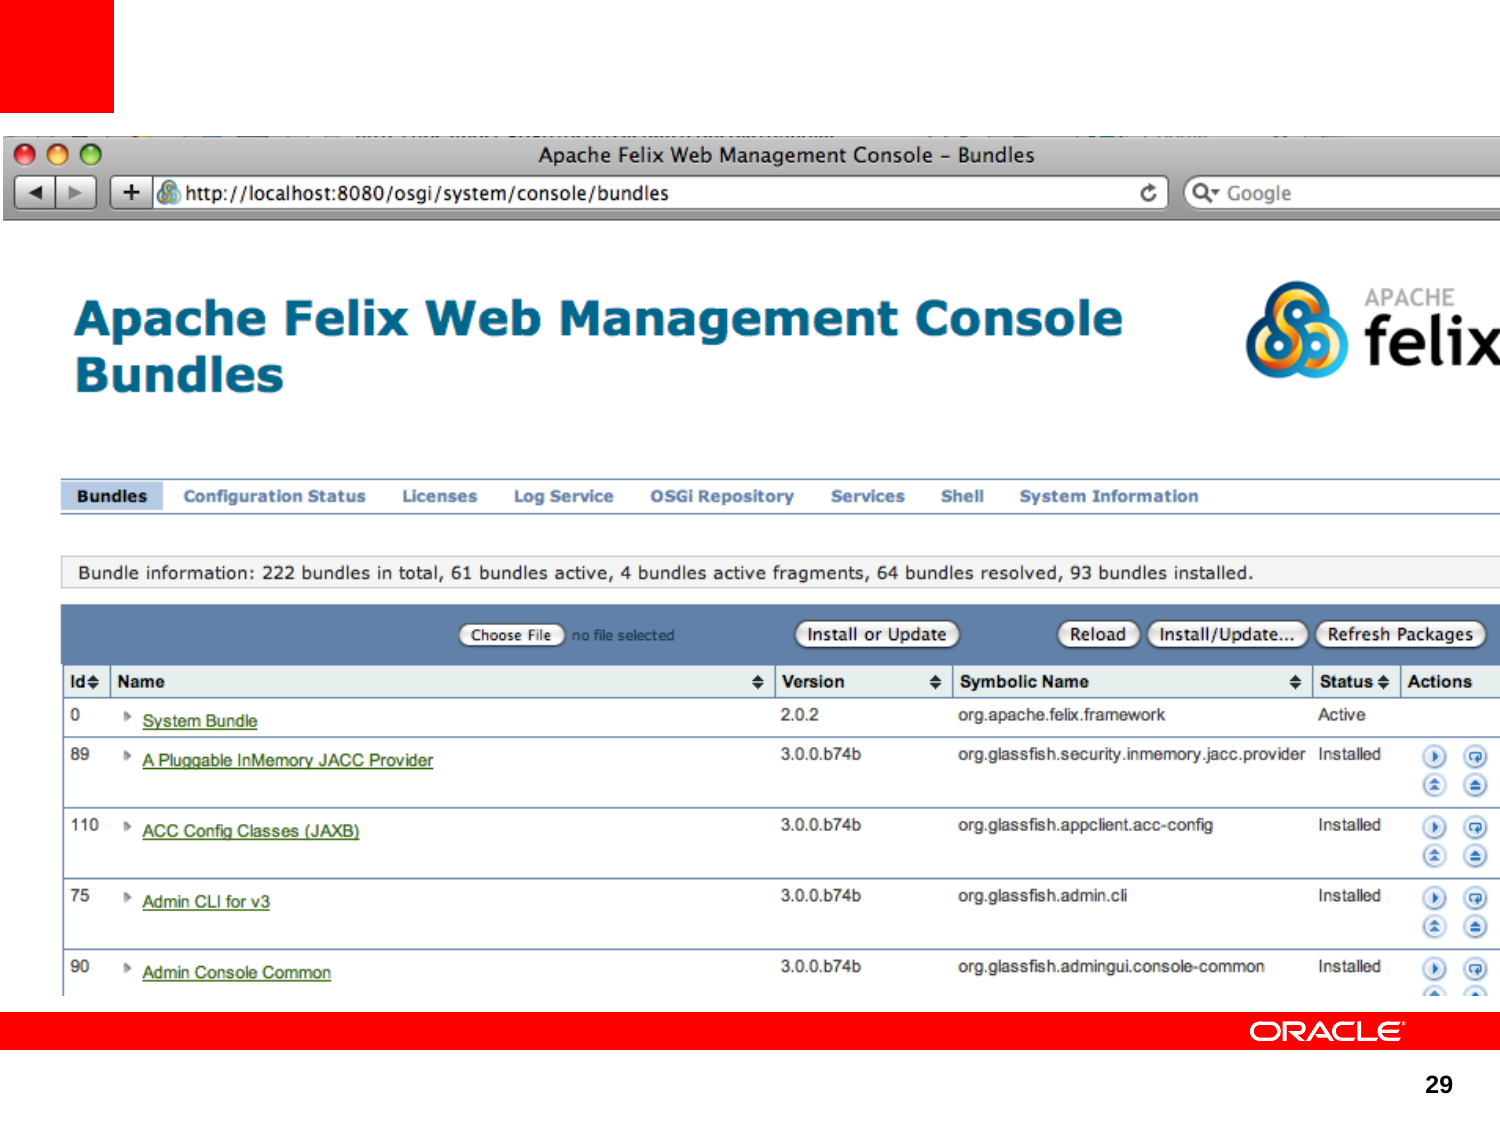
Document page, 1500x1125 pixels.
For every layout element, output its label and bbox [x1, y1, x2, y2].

picture [0, 0, 114, 113]
picture [3, 136, 1500, 996]
picture [0, 1012, 1500, 1050]
